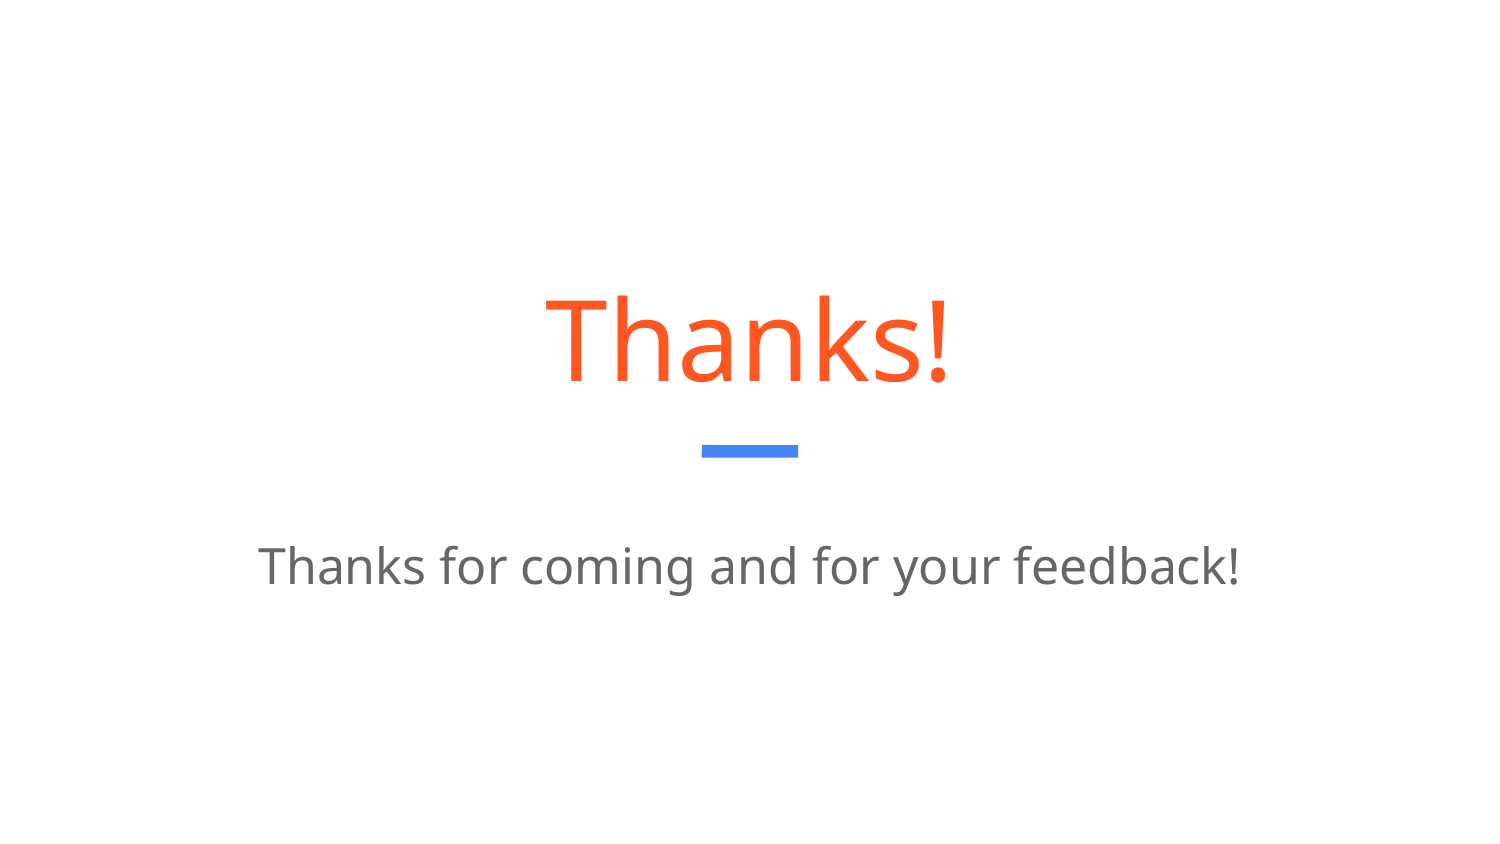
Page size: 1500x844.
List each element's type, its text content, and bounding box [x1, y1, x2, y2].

subtitle Thanks for coming and for your feedback! [51, 519, 1449, 640]
title Thanks! [51, 97, 1449, 419]
